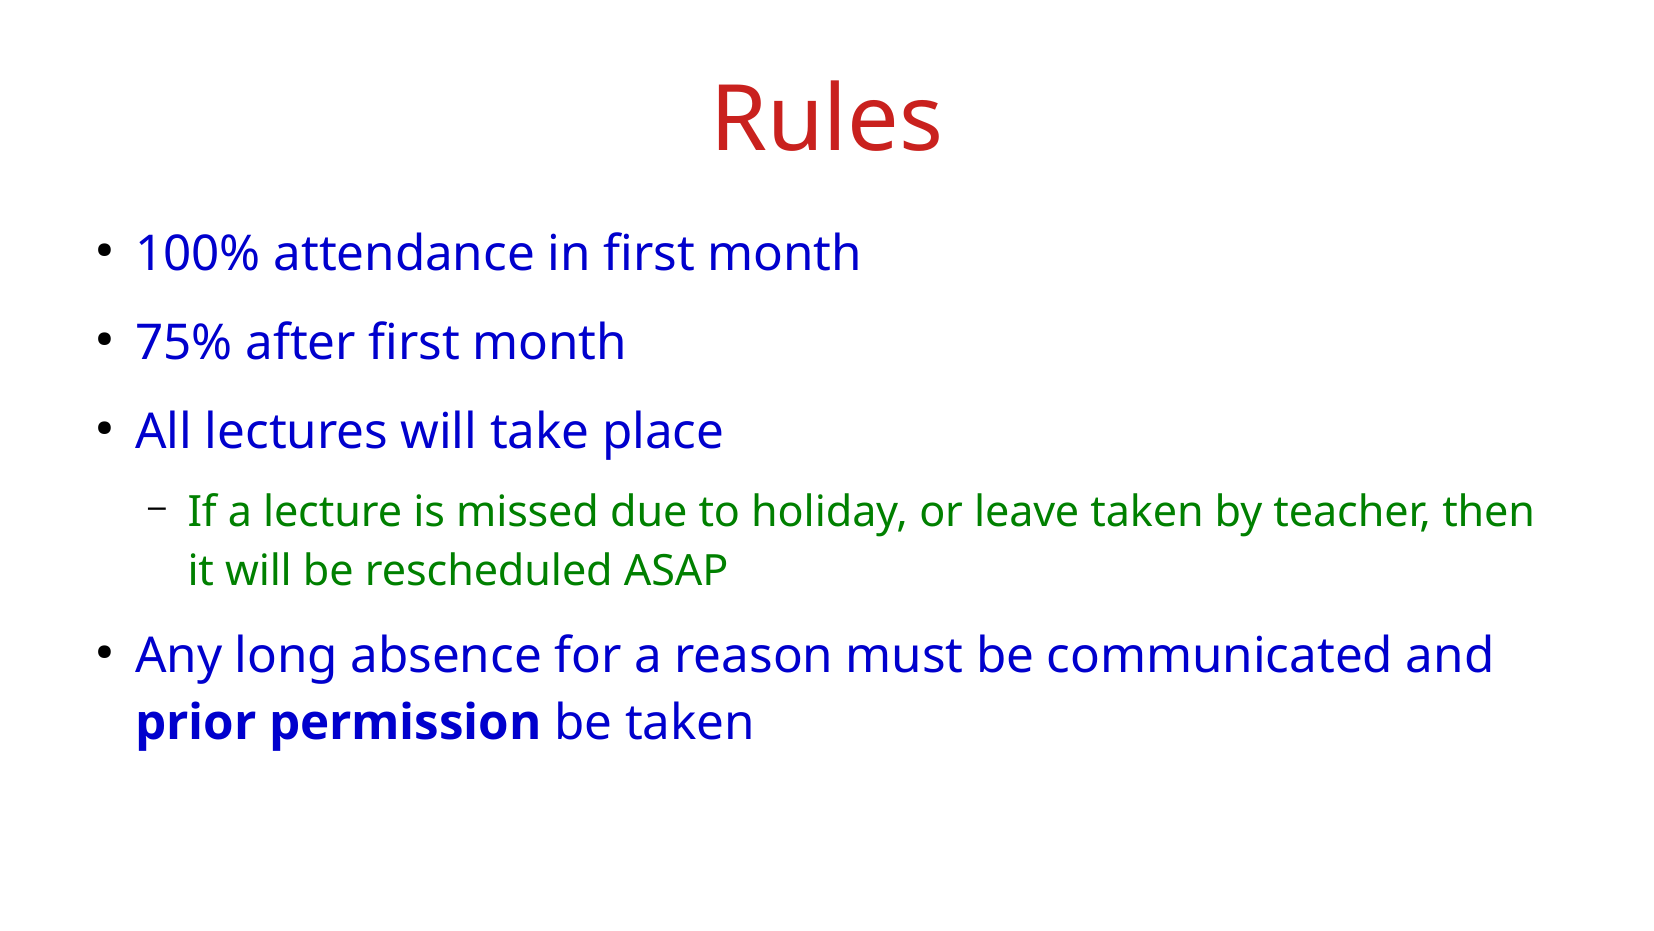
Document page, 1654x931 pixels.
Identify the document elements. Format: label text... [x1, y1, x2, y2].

list 100% attendance in first month 75% after first month All lectures will take place If a lecture is missed due to holiday, or leave taken by teacher, then it will be rescheduled ASAP Any long absence for a reason must be communicated and prior permission be taken [82, 217, 1571, 758]
title Rules [82, 37, 1571, 193]
